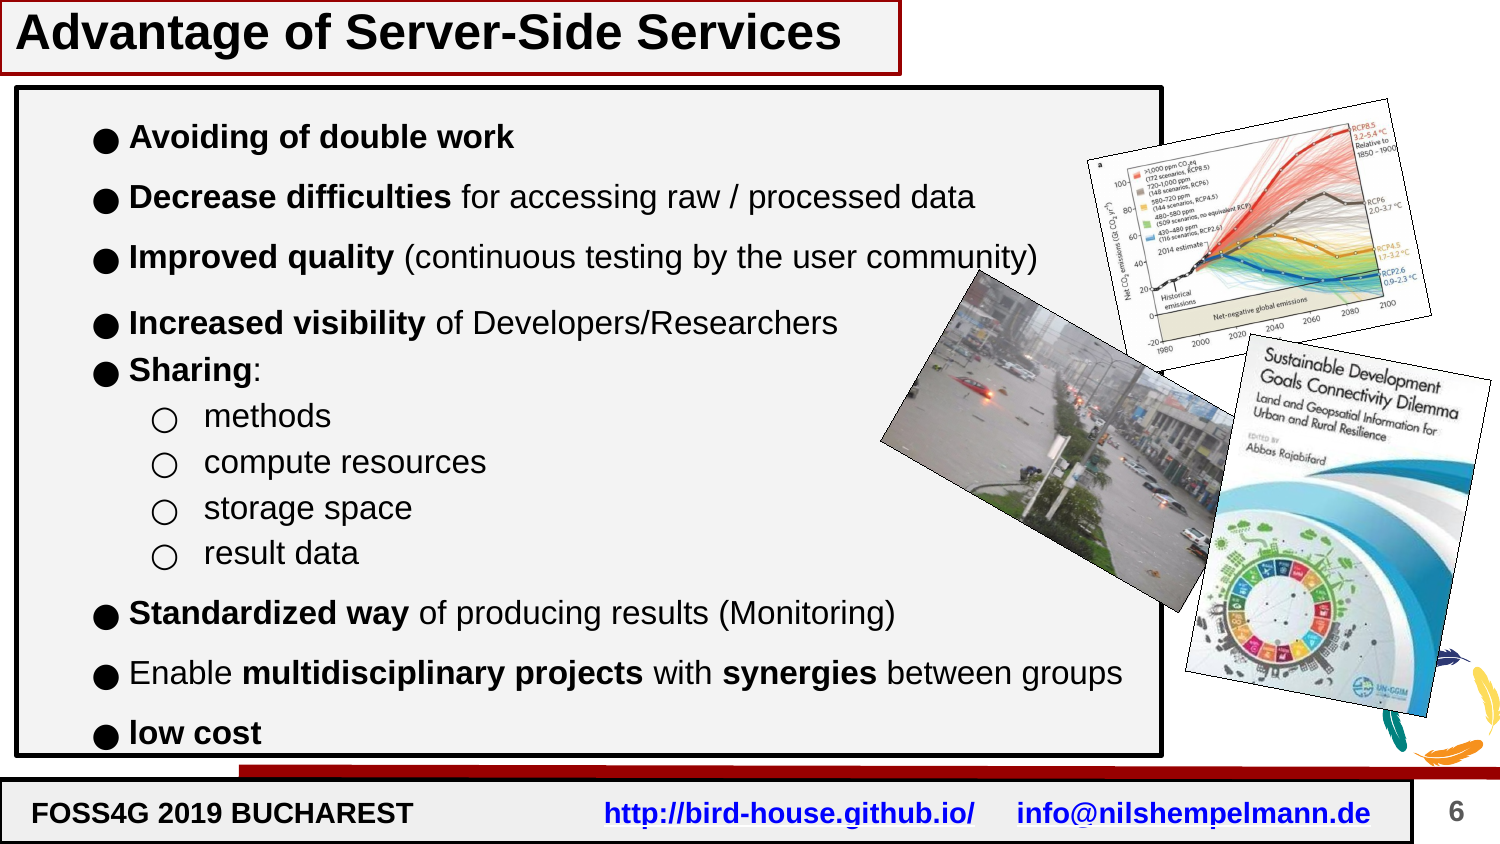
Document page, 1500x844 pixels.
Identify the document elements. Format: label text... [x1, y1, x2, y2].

picture [880, 98, 1500, 767]
text_box <number> [1389, 777, 1480, 842]
text_box Avoiding of double work Decrease difficulties for accessing raw / processed data Improved quality (continuous testing by the user community) Increased visibility of Developers/Researchers Sharing: methods compute resources storage space result data Standardized way of producing results (Monitoring) Enable multidisciplinary projects with synergies between groups low cost [16, 87, 1162, 756]
text_box Advantage of Server-Side Services [0, 0, 900, 75]
